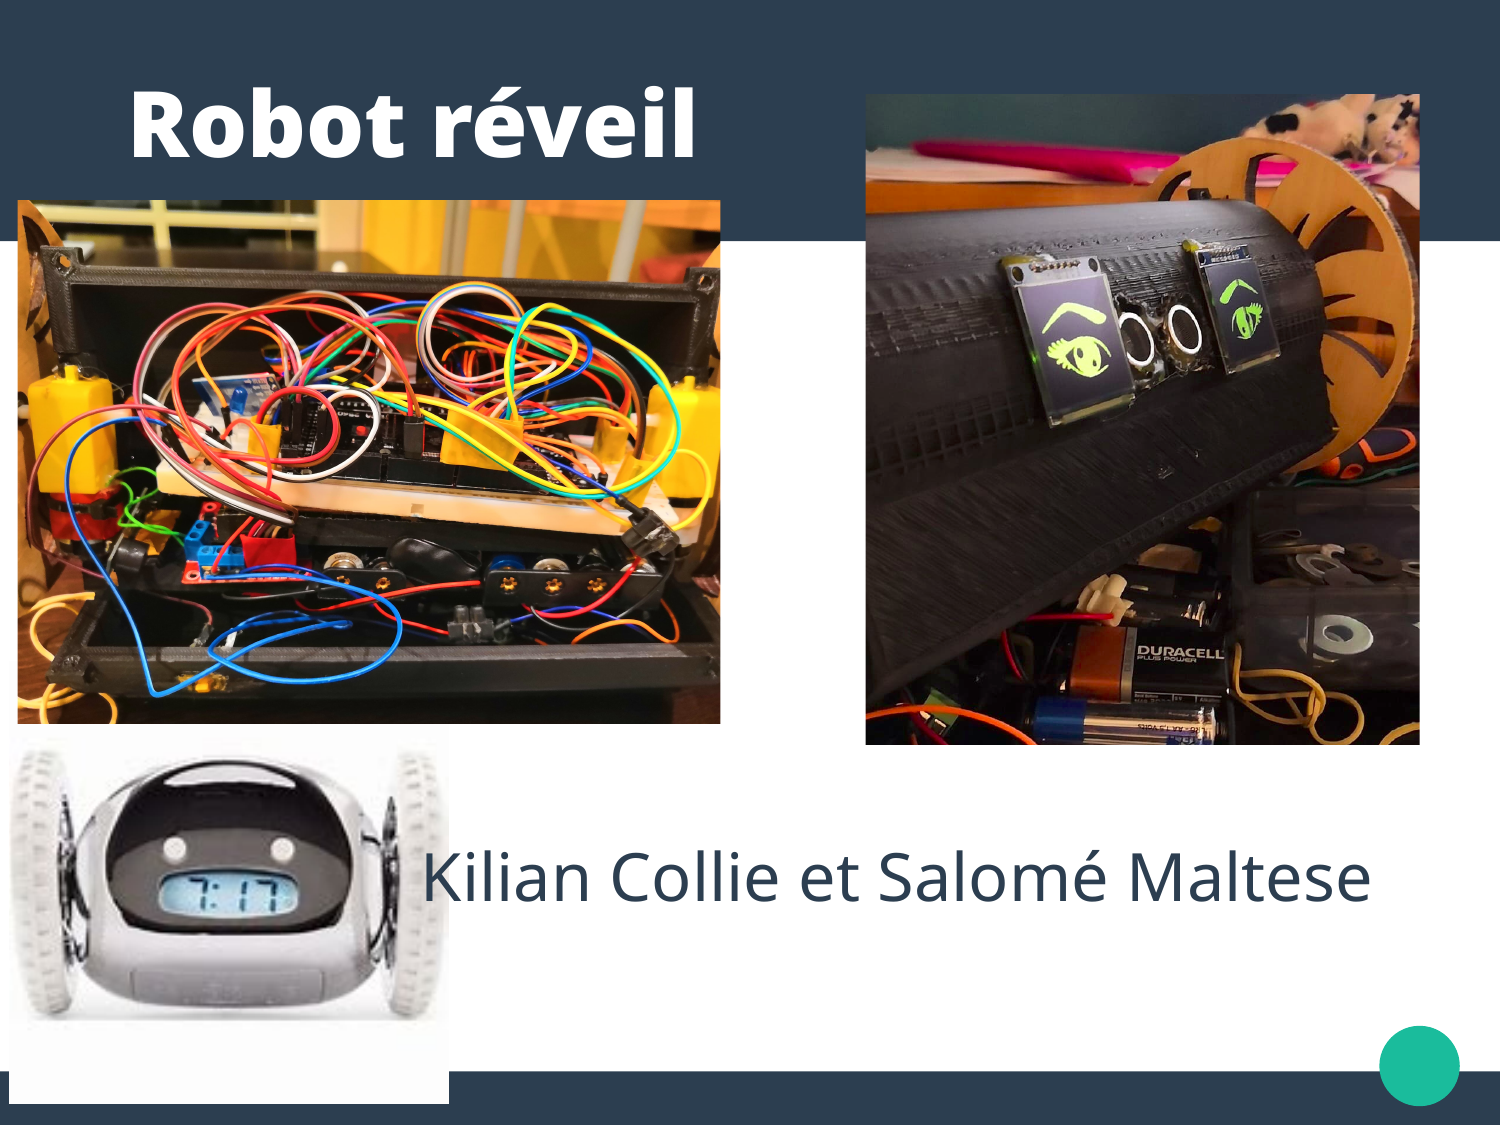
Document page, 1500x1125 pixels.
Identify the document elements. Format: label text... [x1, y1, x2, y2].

title Robot réveil [76, 0, 1352, 242]
picture [865, 94, 1420, 745]
subtitle Kilian Collie et Salomé Maltese [271, 826, 1489, 1115]
picture [9, 200, 721, 1104]
